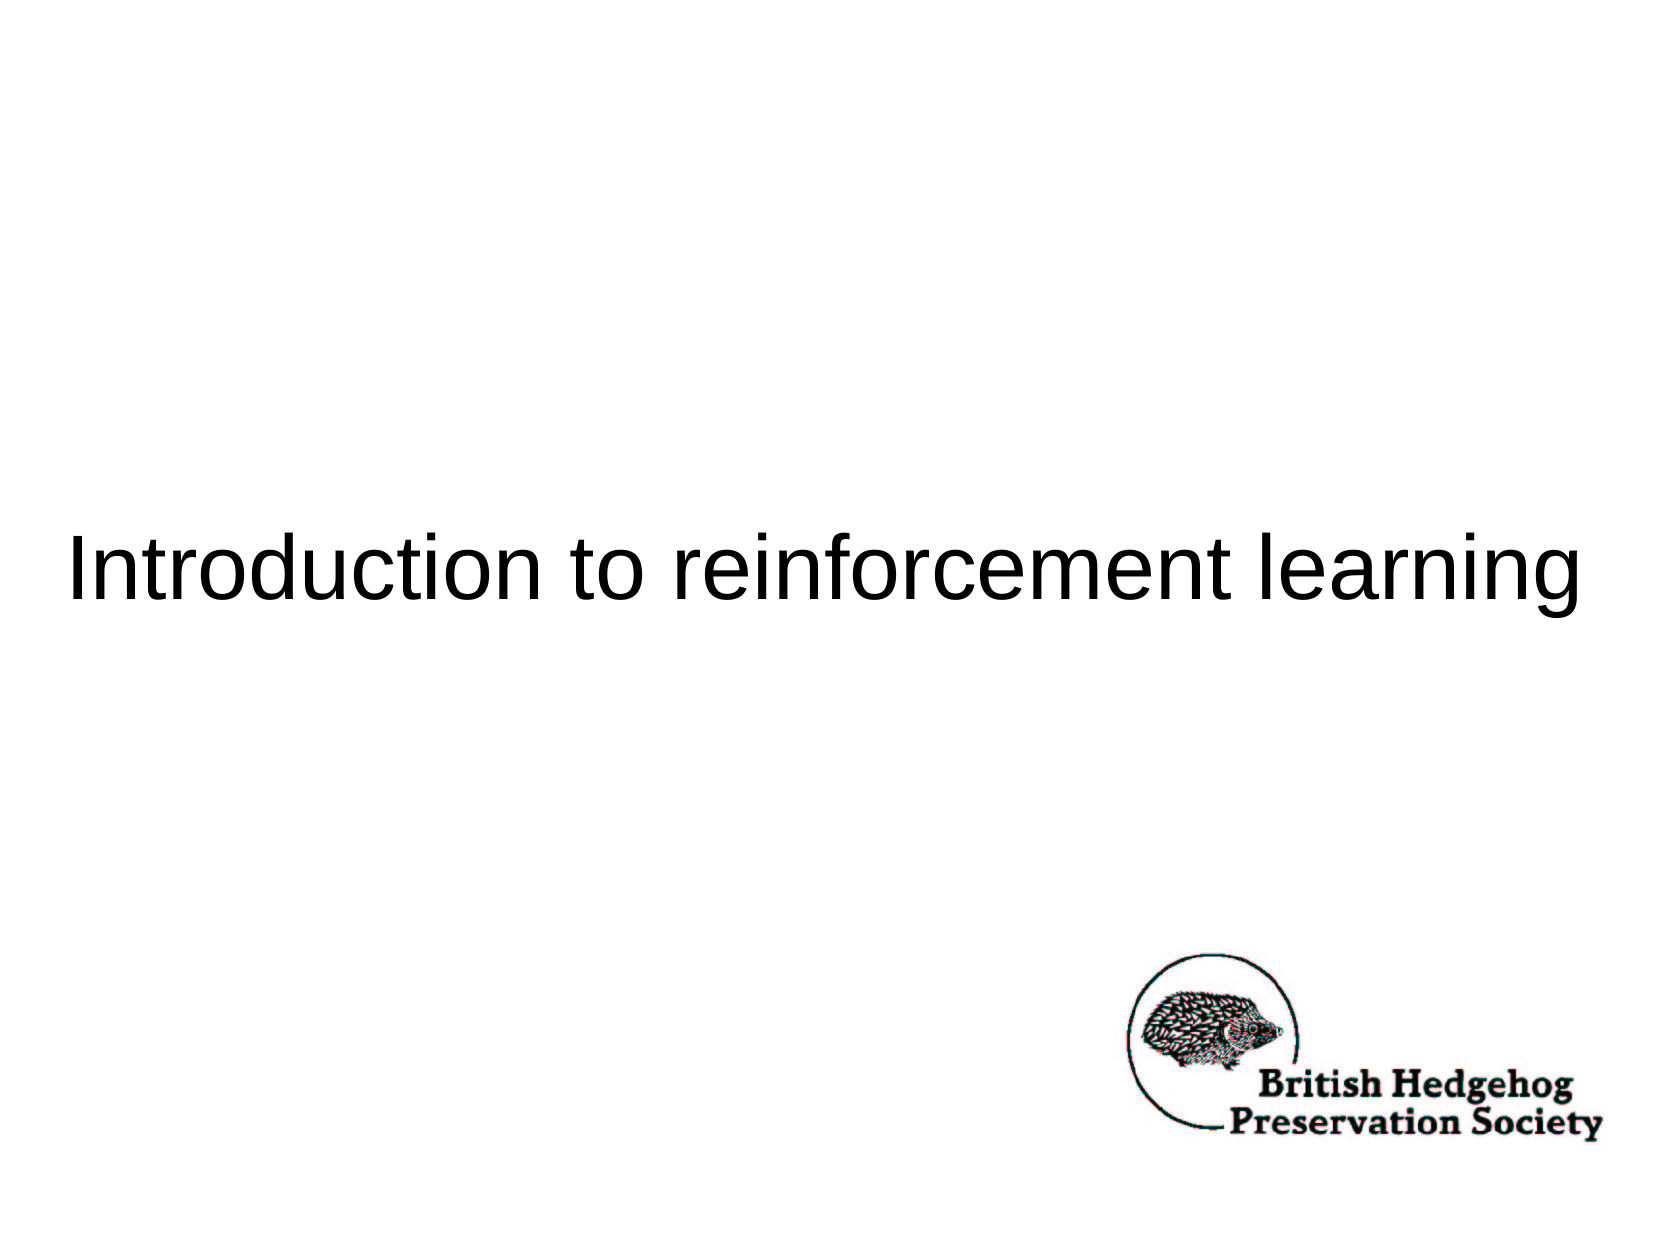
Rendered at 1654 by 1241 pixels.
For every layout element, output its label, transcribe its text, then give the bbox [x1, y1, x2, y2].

text_box Introduction to reinforcement learning [0, 311, 1654, 723]
picture [1050, 869, 1654, 1241]
